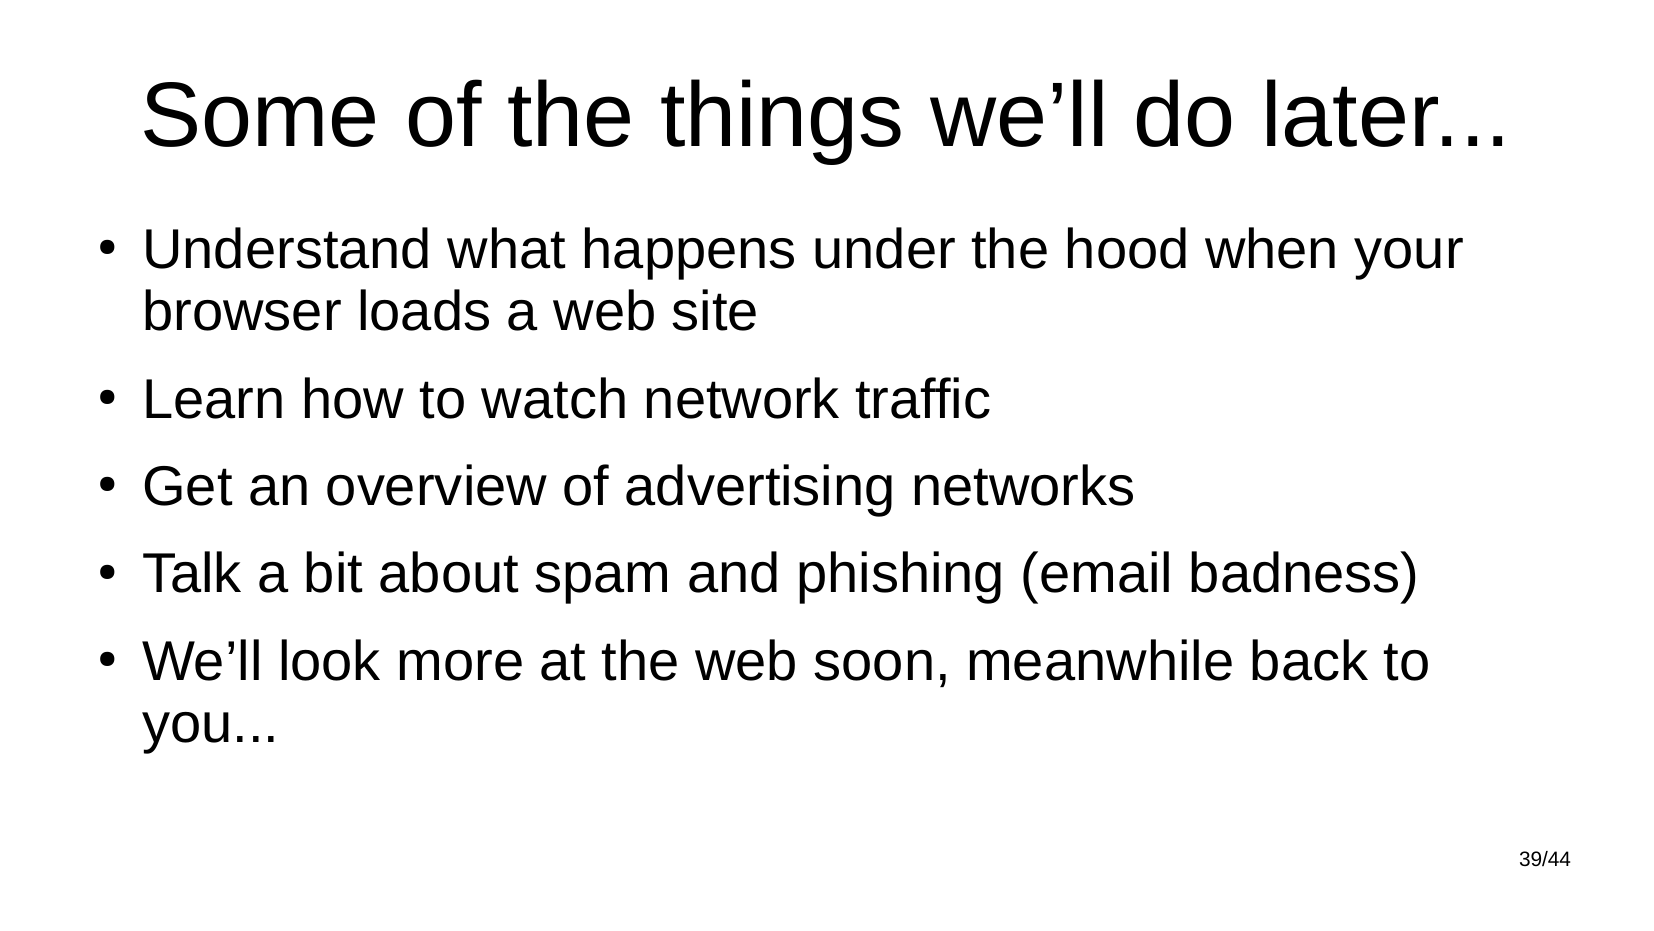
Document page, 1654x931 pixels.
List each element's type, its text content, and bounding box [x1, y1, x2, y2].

list Understand what happens under the hood when your browser loads a web site Learn how to watch network traffic Get an overview of advertising networks Talk a bit about spam and phishing (email badness) We’ll look more at the web soon, meanwhile back to you... [82, 217, 1571, 758]
title Some of the things we’ll do later... [82, 37, 1571, 193]
